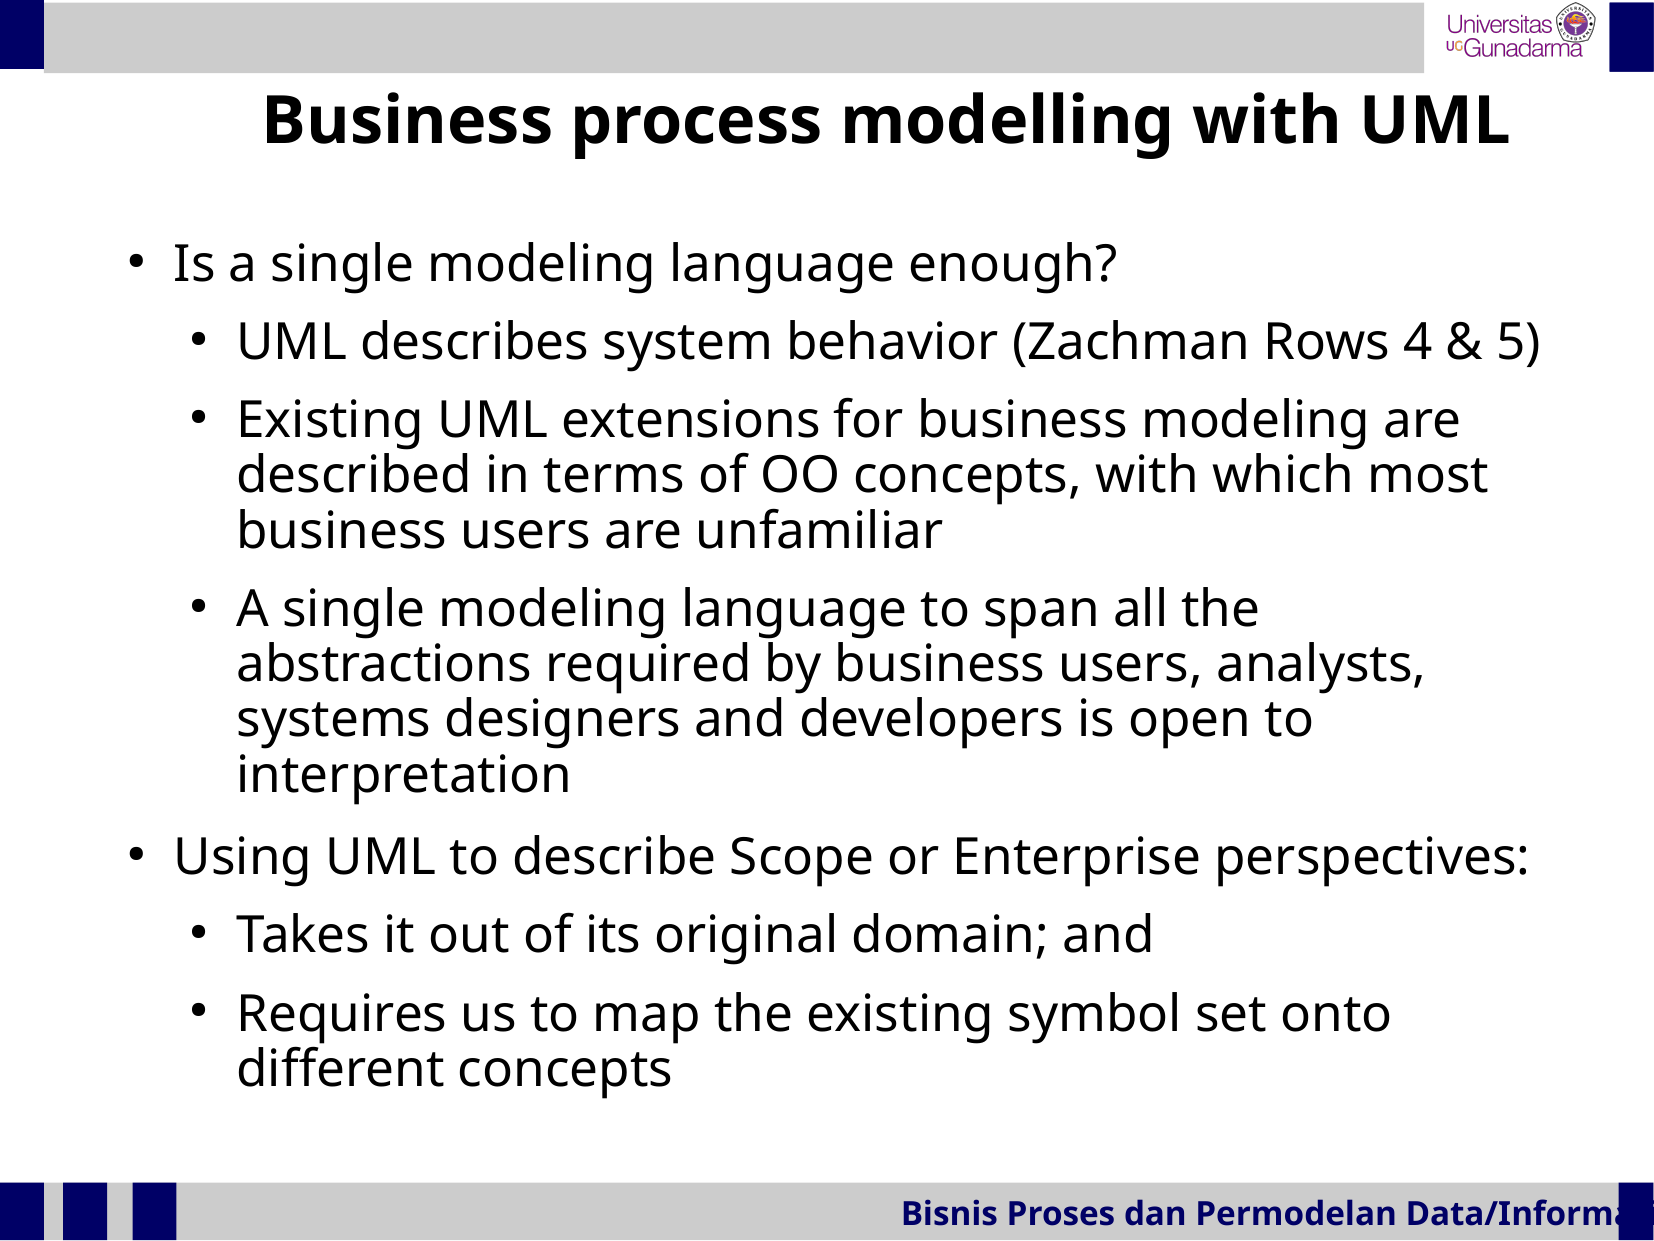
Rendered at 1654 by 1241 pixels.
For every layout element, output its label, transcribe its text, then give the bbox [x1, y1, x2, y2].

title Business process modelling with UML [179, 27, 1571, 207]
list Is a single modeling language enough? UML describes system behavior (Zachman Rows 4 & 5) Existing UML extensions for business modeling are described in terms of OO concepts, with which most business users are unfamiliar A single modeling language to span all the abstractions required by business users, analysts, systems designers and developers is open to interpretation Using UML to describe Scope or Enterprise perspectives: Takes it out of its original domain; and Requires us to map the existing symbol set onto different concepts [96, 229, 1585, 1146]
picture [1437, 2, 1610, 62]
